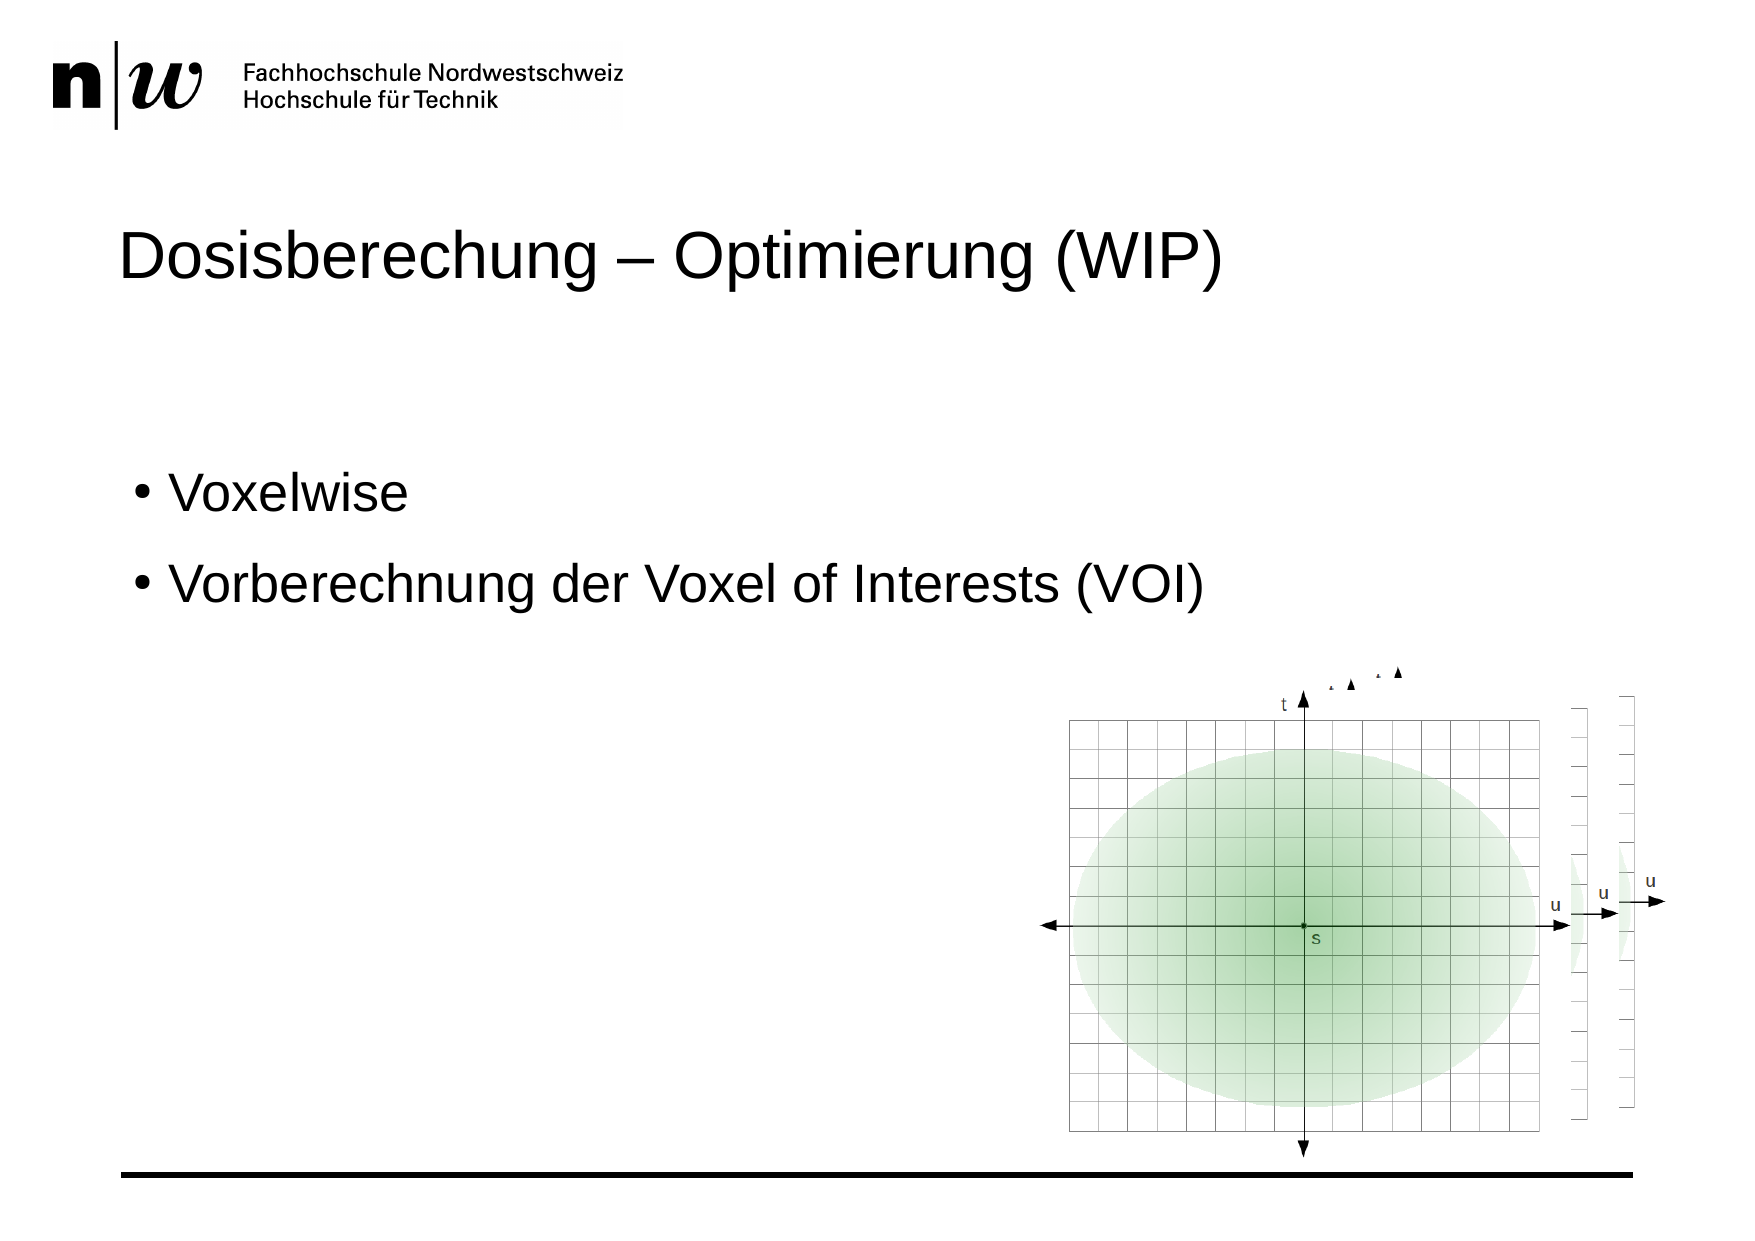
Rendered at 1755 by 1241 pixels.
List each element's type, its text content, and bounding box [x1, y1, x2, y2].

picture [53, 41, 623, 130]
text_box Voxelwise Vorberechnung der Voxel of Interests (VOI) [118, 425, 1630, 1146]
picture [1039, 690, 1571, 1158]
picture [1630, 666, 1666, 1134]
text_box Dosisberechung – Optimierung (WIP) [118, 212, 1606, 296]
